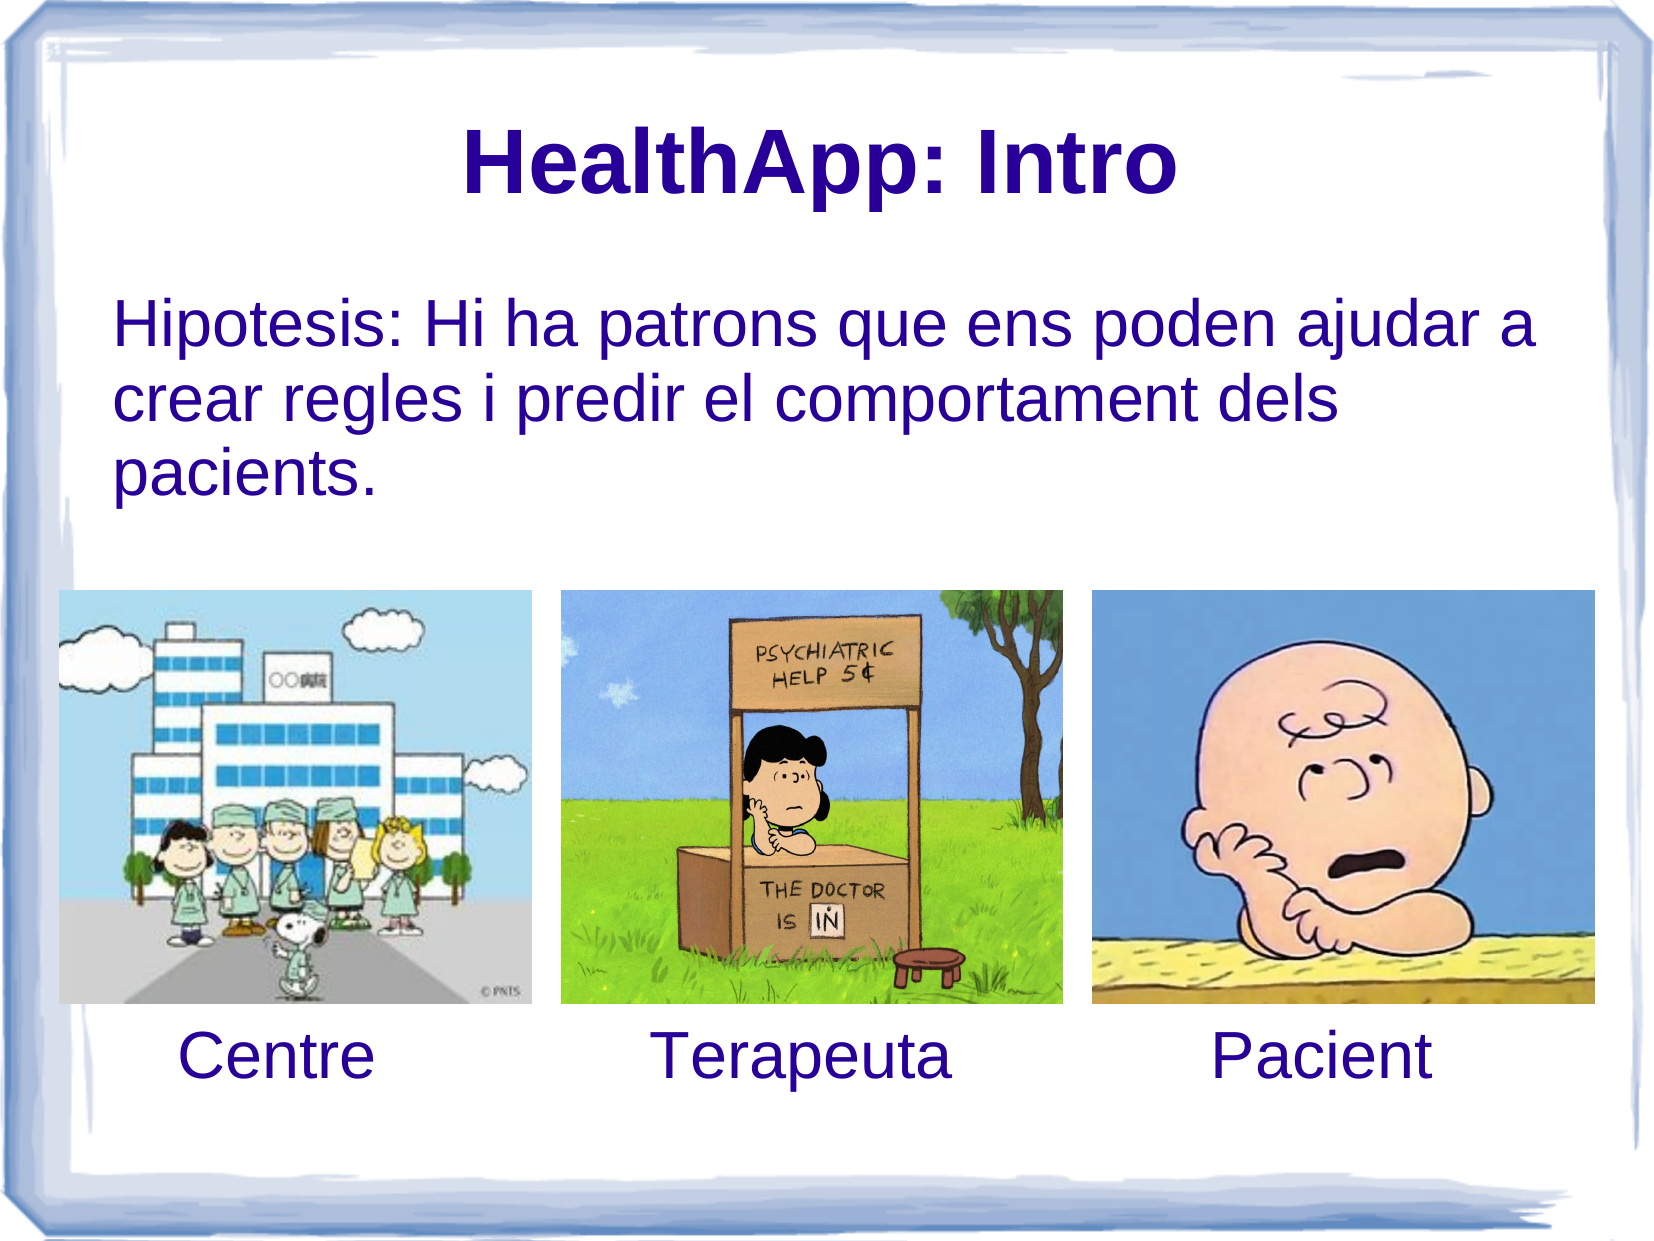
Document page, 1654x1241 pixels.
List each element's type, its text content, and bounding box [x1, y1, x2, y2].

text_box Centre [177, 1017, 502, 1093]
text_box Pacient [1210, 1017, 1477, 1093]
text_box Terapeuta [649, 1017, 975, 1093]
picture [0, 0, 1654, 1241]
title HealthApp: Intro [76, 58, 1565, 266]
subtitle Hipotesis: Hi ha patrons que ens poden ajudar a crear regles i predir el comportament dels pacients. [112, 285, 1565, 1034]
